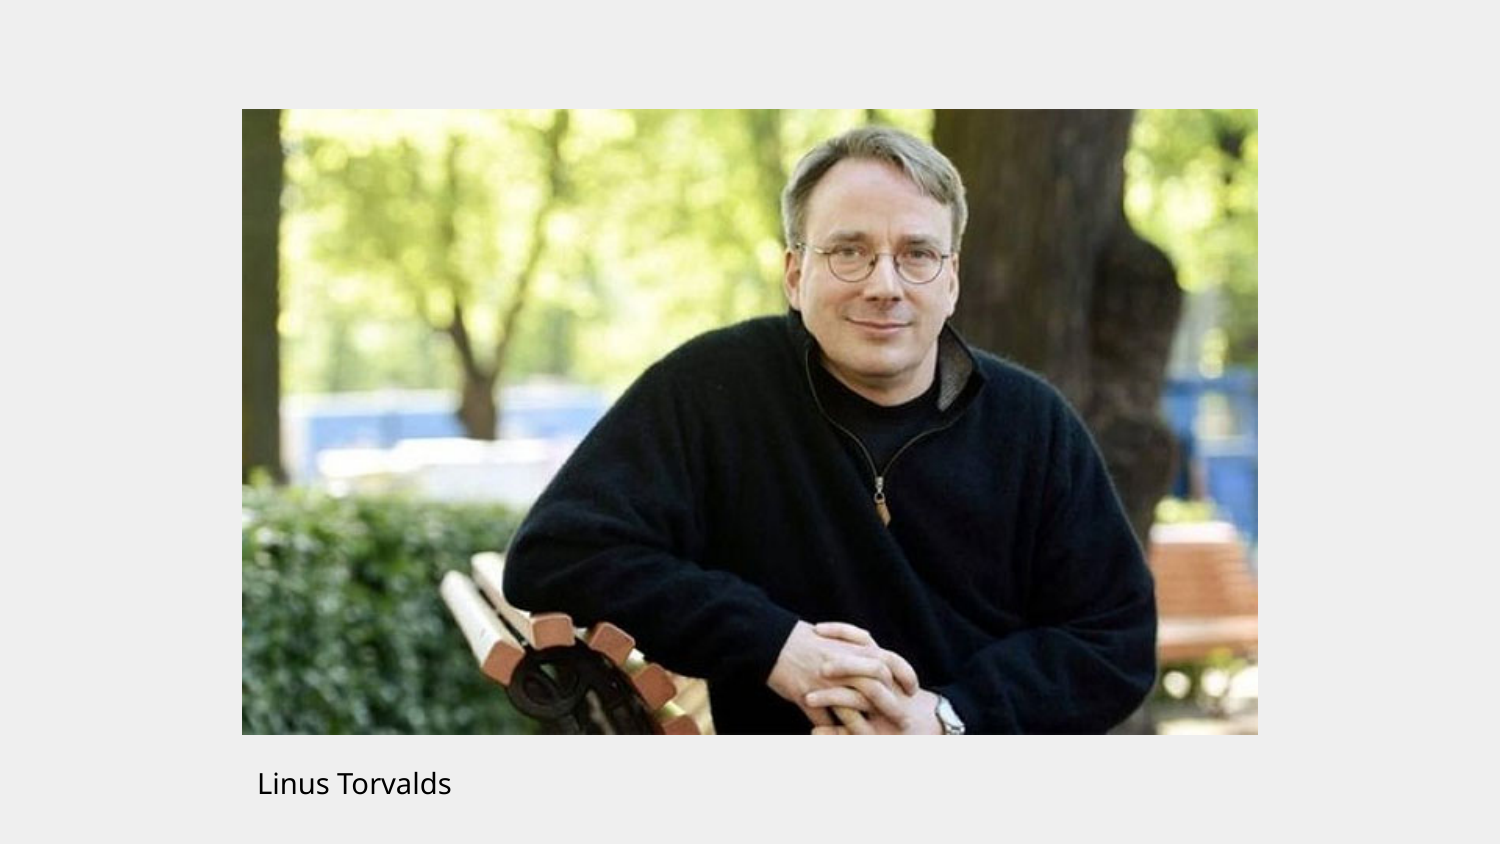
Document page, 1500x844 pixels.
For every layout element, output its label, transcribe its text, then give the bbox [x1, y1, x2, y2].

text_box Linus Torvalds [242, 750, 544, 811]
picture [242, 109, 1258, 735]
